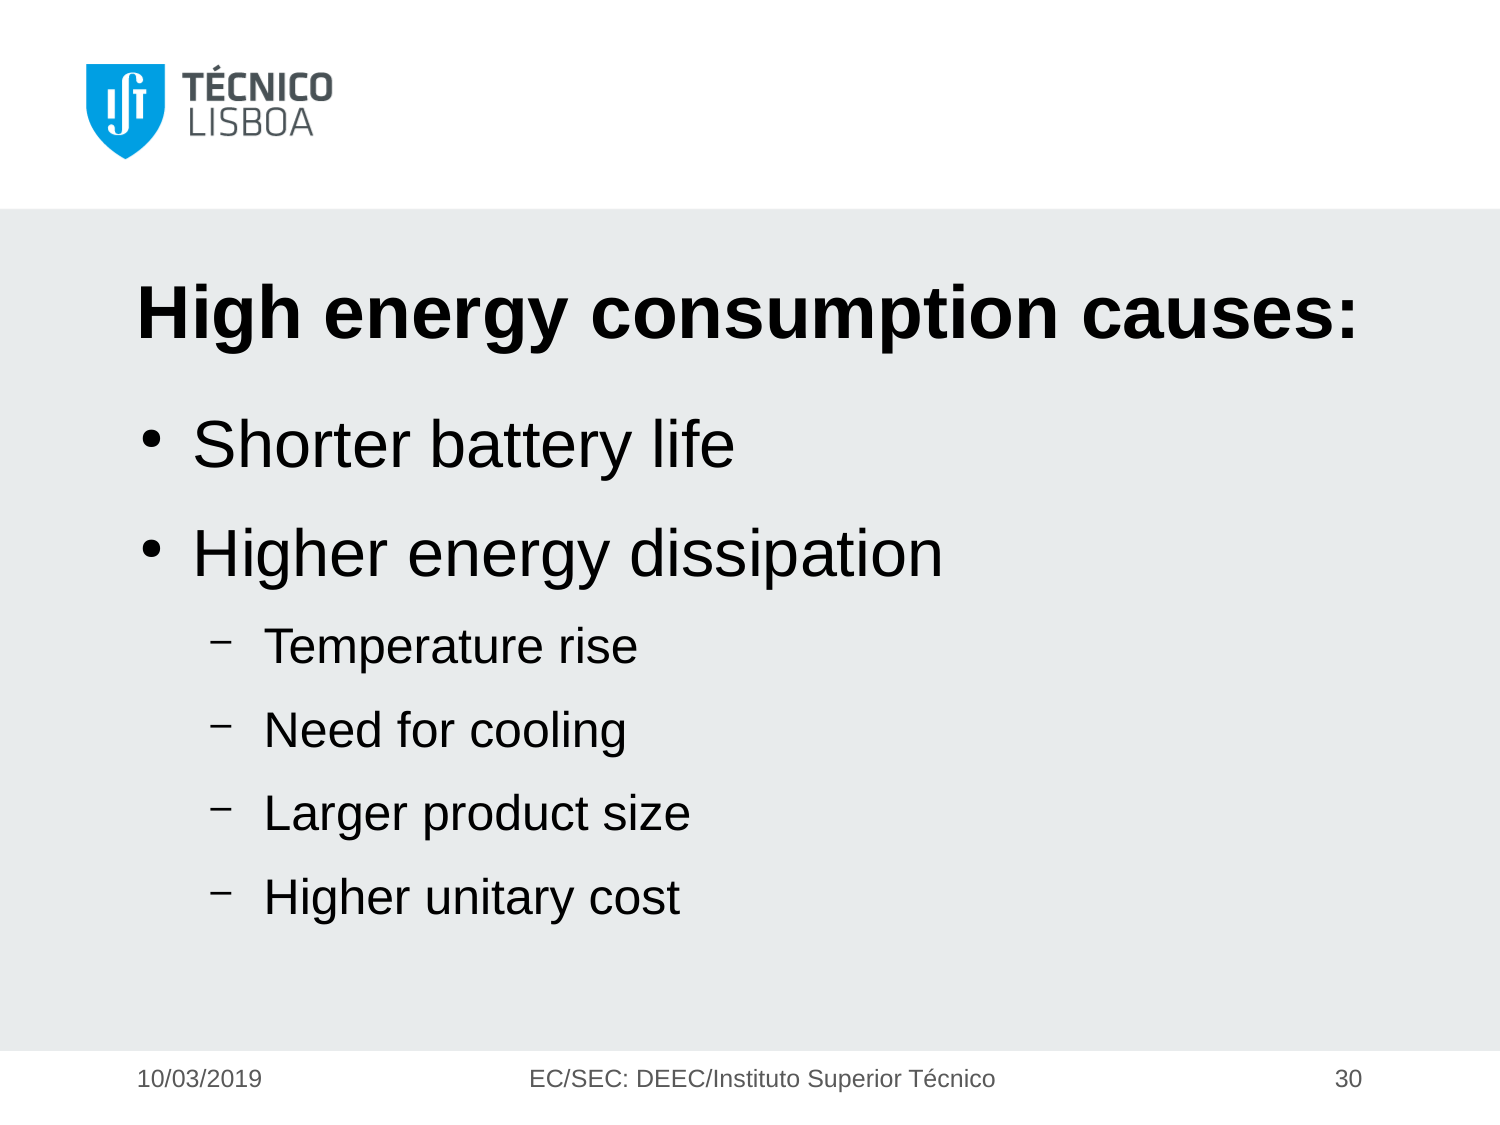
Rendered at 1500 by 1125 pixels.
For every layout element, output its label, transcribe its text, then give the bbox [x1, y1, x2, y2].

footer EC/SEC: DEEC/Instituto Superior Técnico [512, 1052, 1021, 1103]
slide_number 10/03/2019 [121, 1052, 425, 1103]
title High energy consumption causes: [121, 237, 1378, 381]
list Shorter battery life Higher energy dissipation Temperature rise Need for cooling Larger product size Higher unitary cost [121, 400, 1378, 1005]
picture [0, 0, 1500, 1125]
slide_number <number> [1077, 1052, 1378, 1103]
